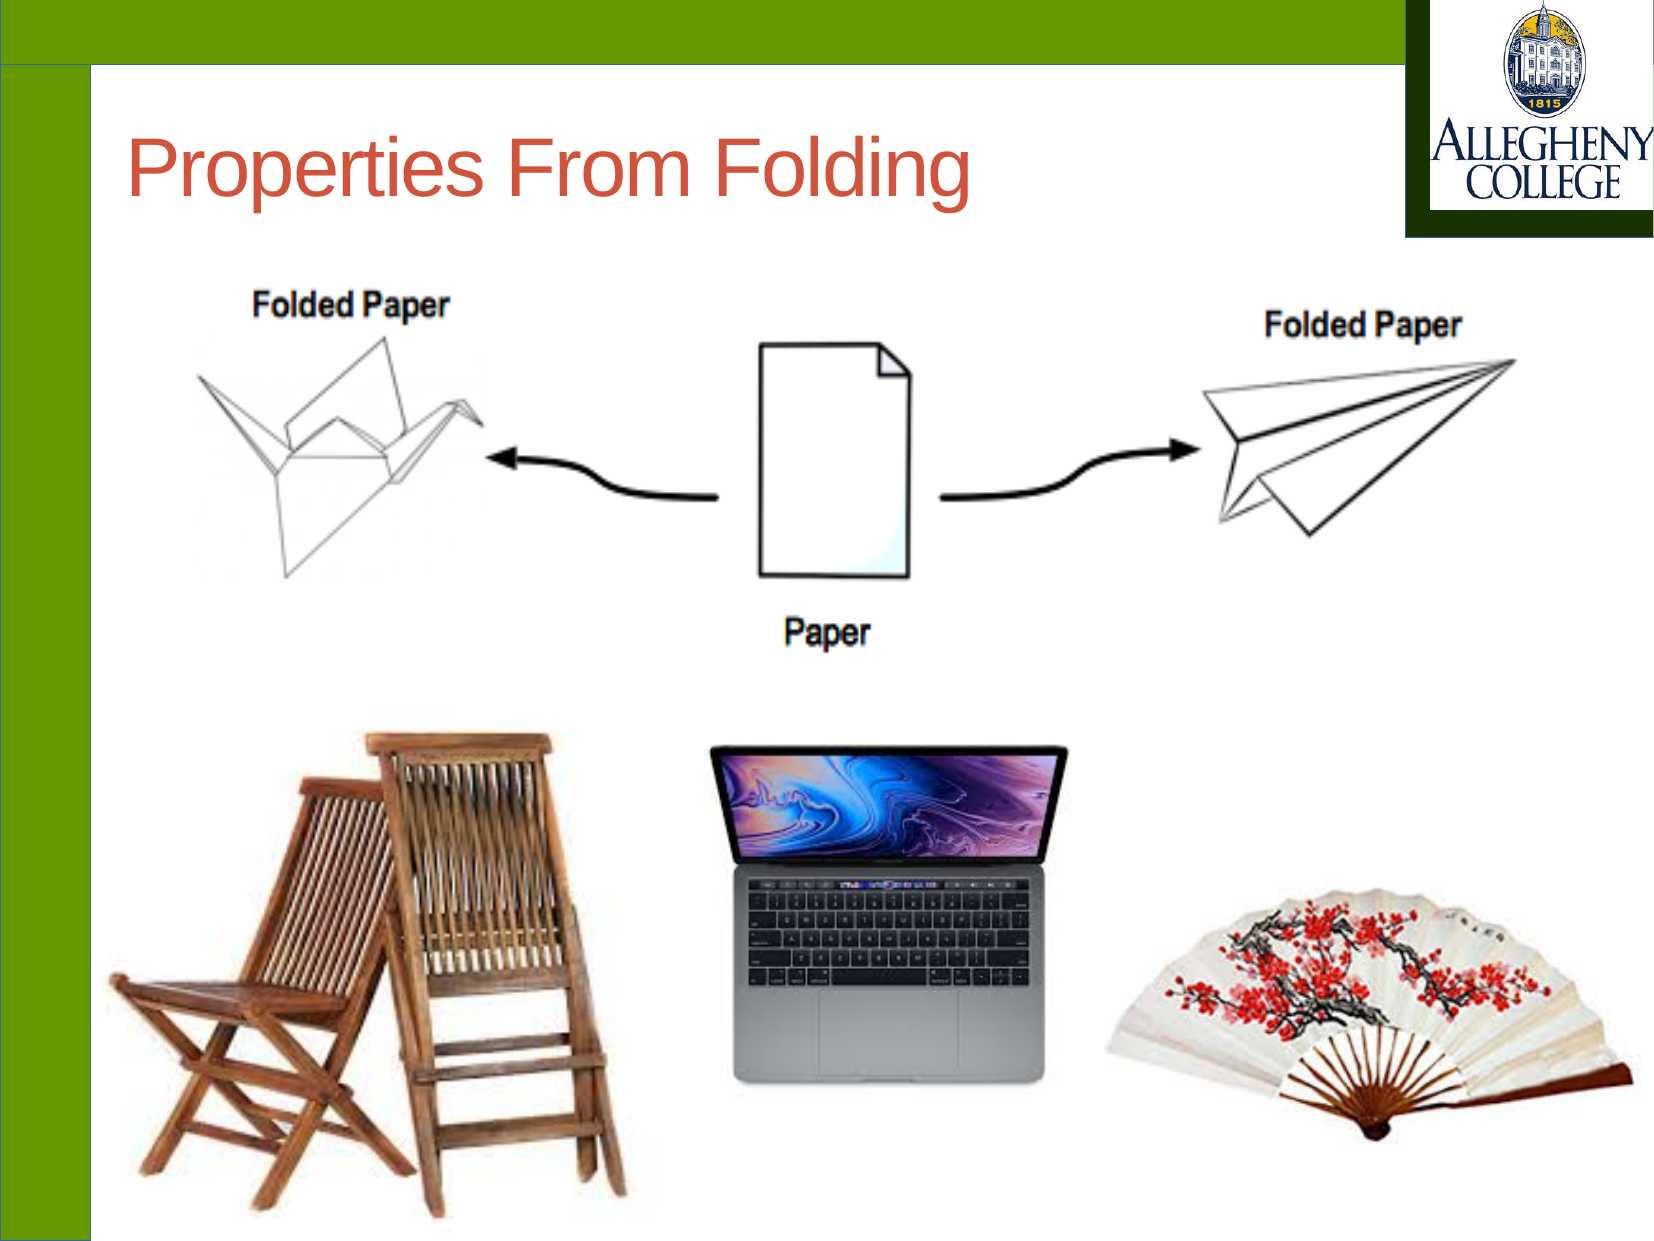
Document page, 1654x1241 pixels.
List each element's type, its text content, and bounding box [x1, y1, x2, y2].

picture [91, 691, 659, 1241]
title Properties From Folding [110, 81, 1461, 245]
text_box [0, 0, 1430, 1241]
picture [180, 269, 1528, 679]
picture [1430, 0, 1654, 210]
text_box [1461, 210, 1654, 238]
picture [676, 716, 1650, 1171]
